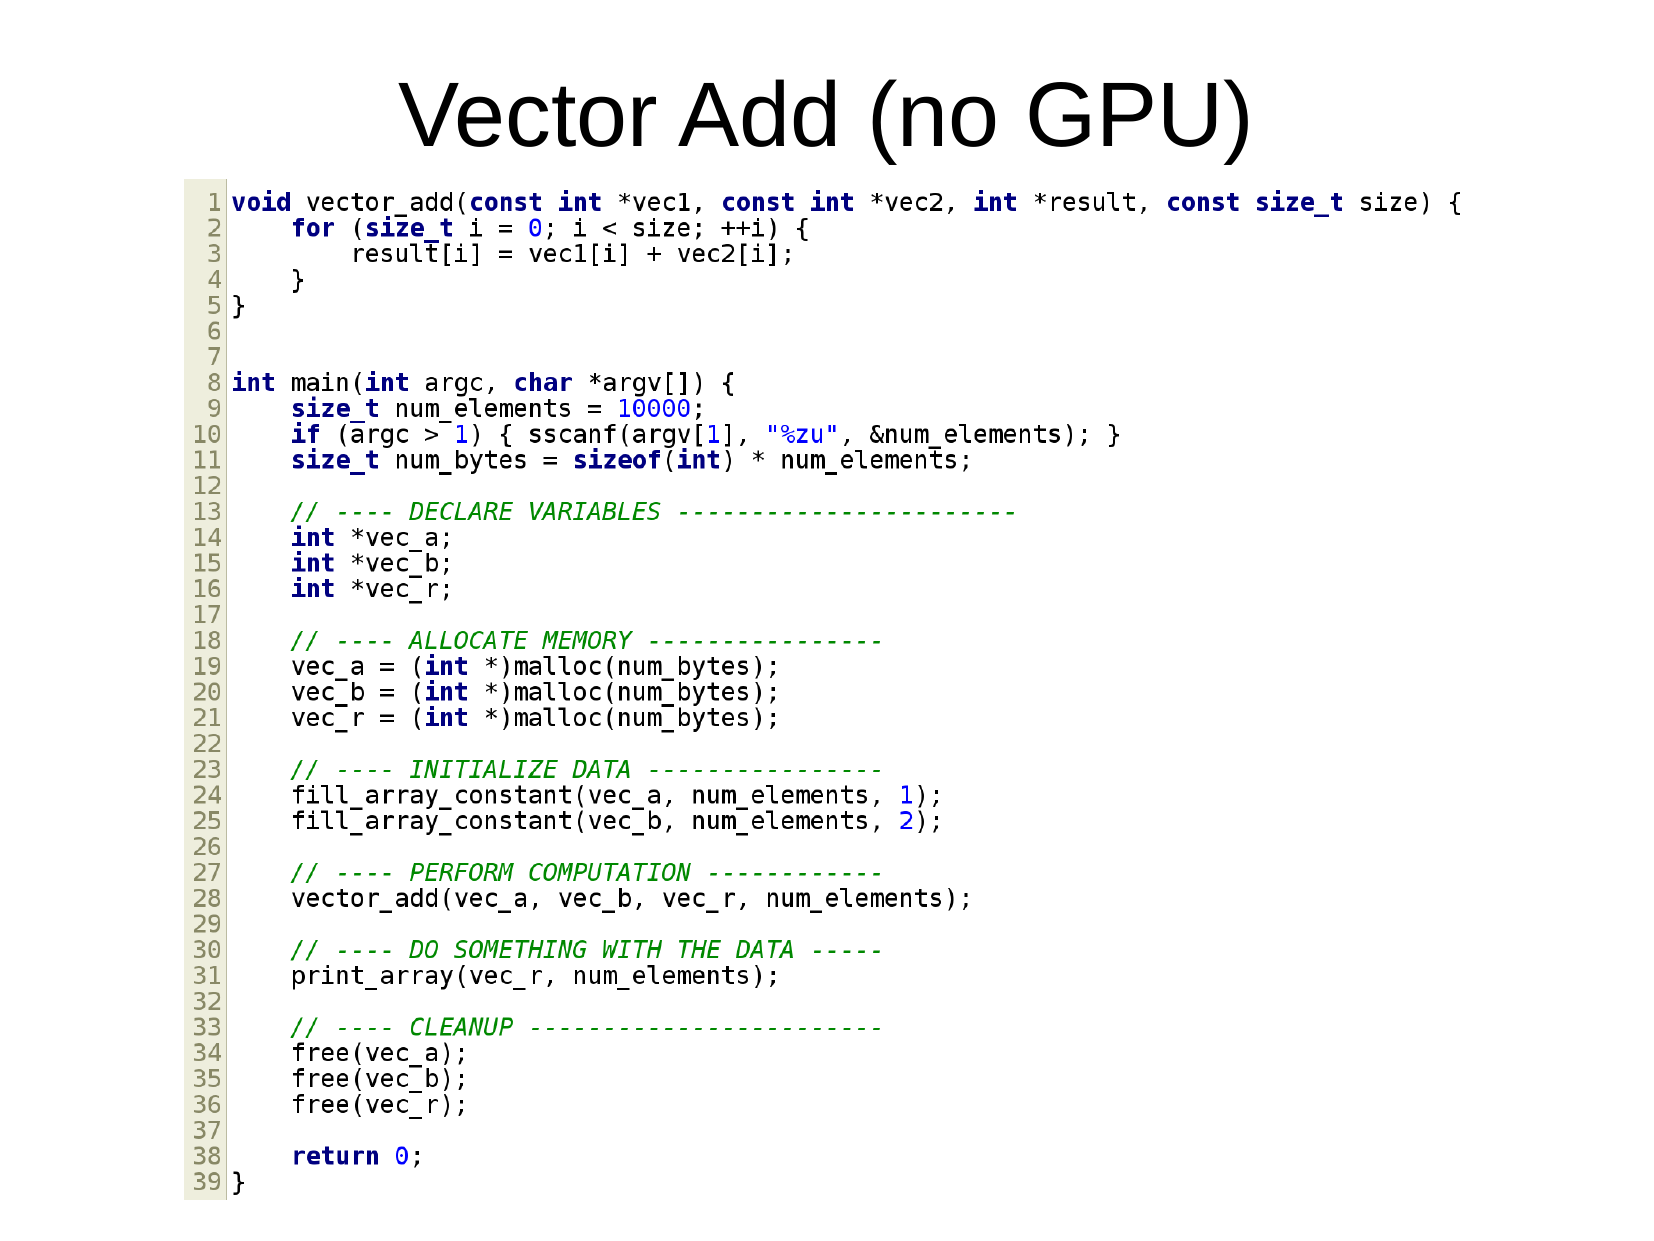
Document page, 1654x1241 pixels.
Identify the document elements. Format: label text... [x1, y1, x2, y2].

picture [184, 181, 1470, 1201]
title Vector Add (no GPU) [82, 49, 1571, 181]
